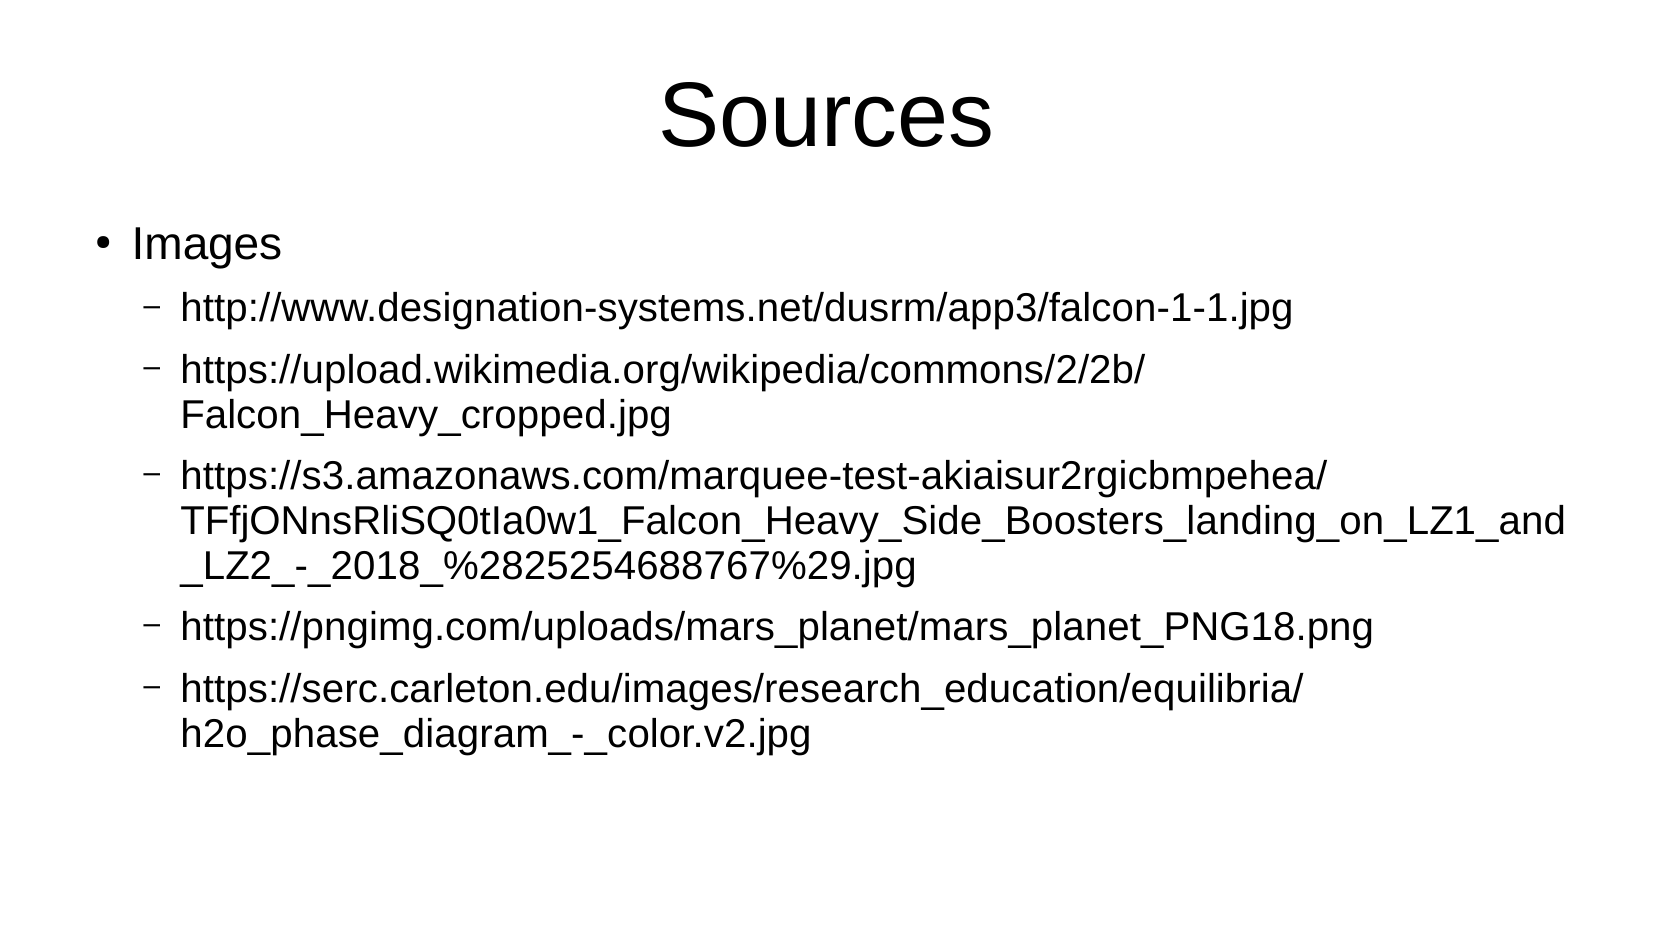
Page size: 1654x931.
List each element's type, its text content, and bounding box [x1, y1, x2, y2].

list Images http://www.designation-systems.net/dusrm/app3/falcon-1-1.jpg https://upload.wikimedia.org/wikipedia/commons/2/2b/Falcon_Heavy_cropped.jpg https://s3.amazonaws.com/marquee-test-akiaisur2rgicbmpehea/TFfjONnsRliSQ0tIa0w1_Falcon_Heavy_Side_Boosters_landing_on_LZ1_and_LZ2_-_2018_%2825254688767%29.jpg https://pngimg.com/uploads/mars_planet/mars_planet_PNG18.png https://serc.carleton.edu/images/research_education/equilibria/h2o_phase_diagram_-_color.v2.jpg [82, 217, 1571, 758]
title Sources [82, 37, 1571, 193]
